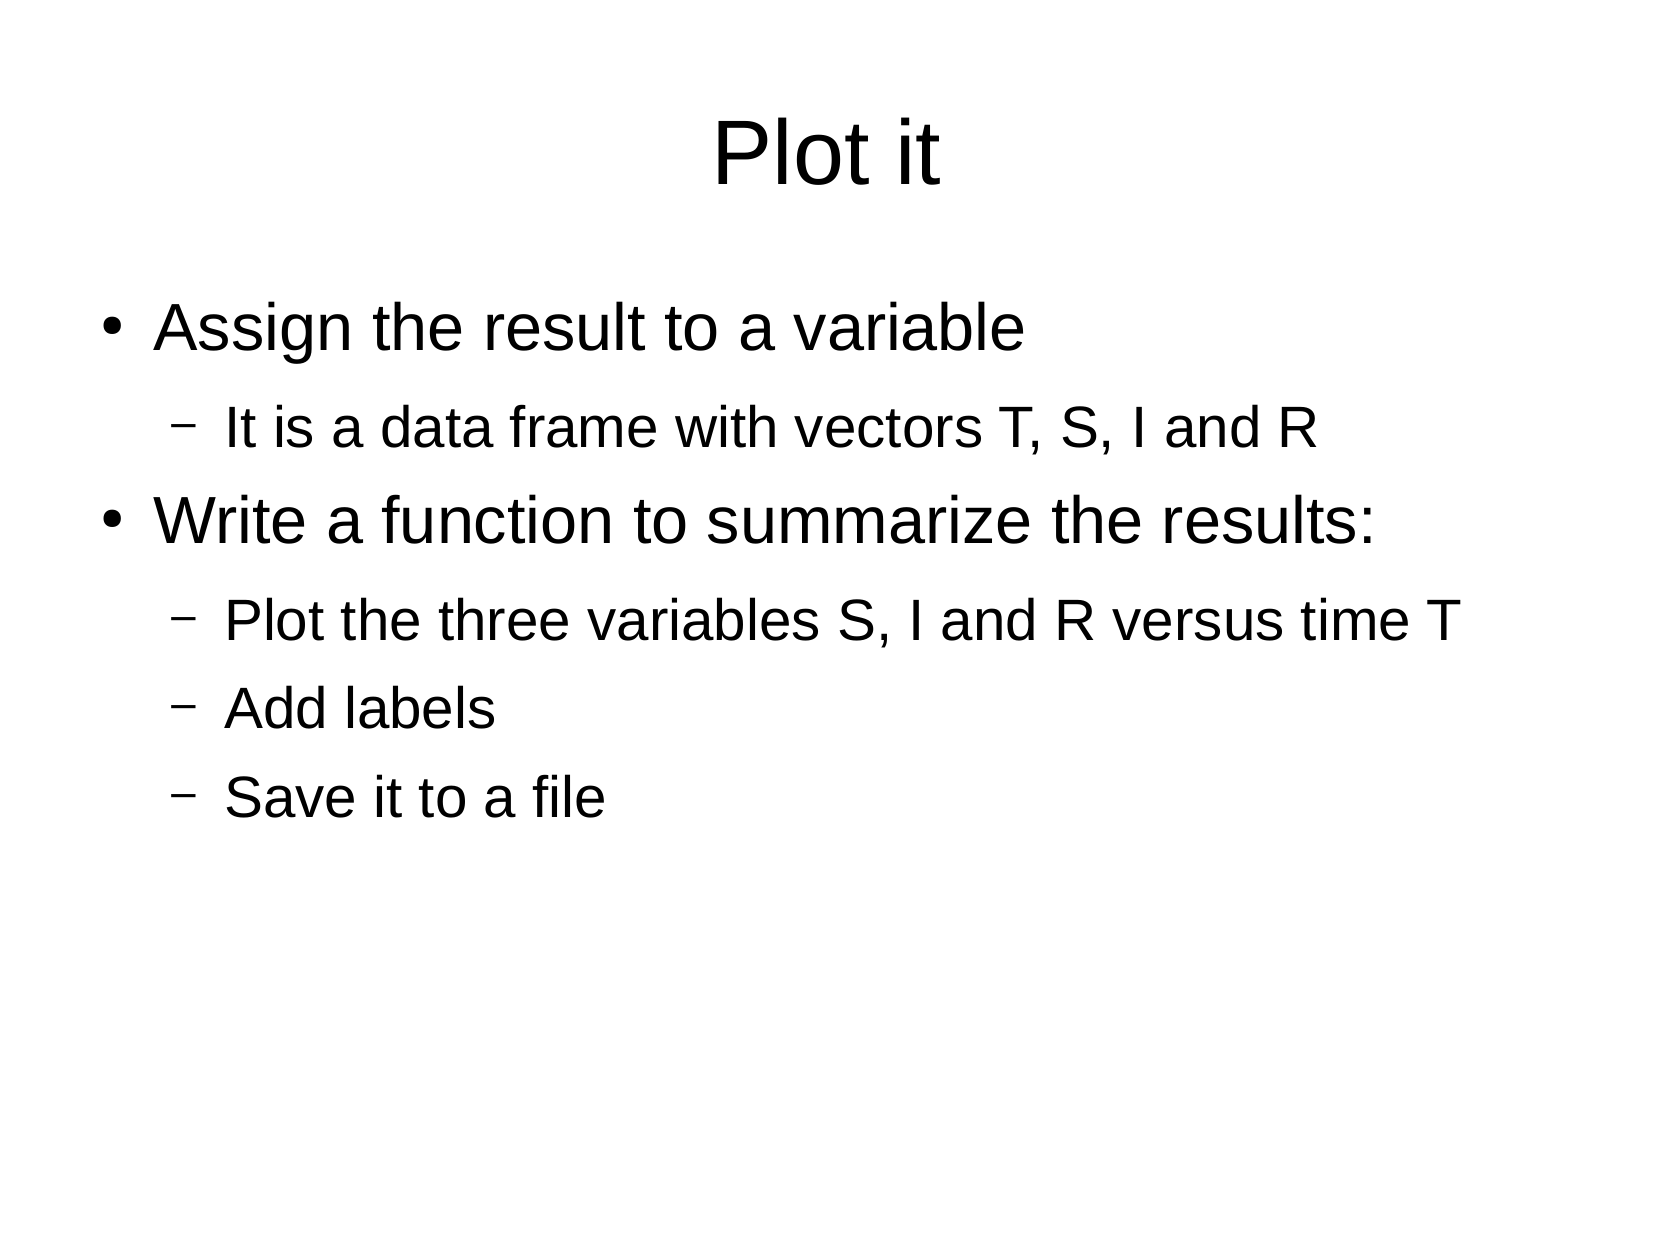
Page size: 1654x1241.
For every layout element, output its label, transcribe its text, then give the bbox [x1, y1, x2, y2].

title Plot it [82, 49, 1571, 257]
list Assign the result to a variable It is a data frame with vectors T, S, I and R Write a function to summarize the results: Plot the three variables S, I and R versus time T Add labels Save it to a file [82, 290, 1571, 1010]
